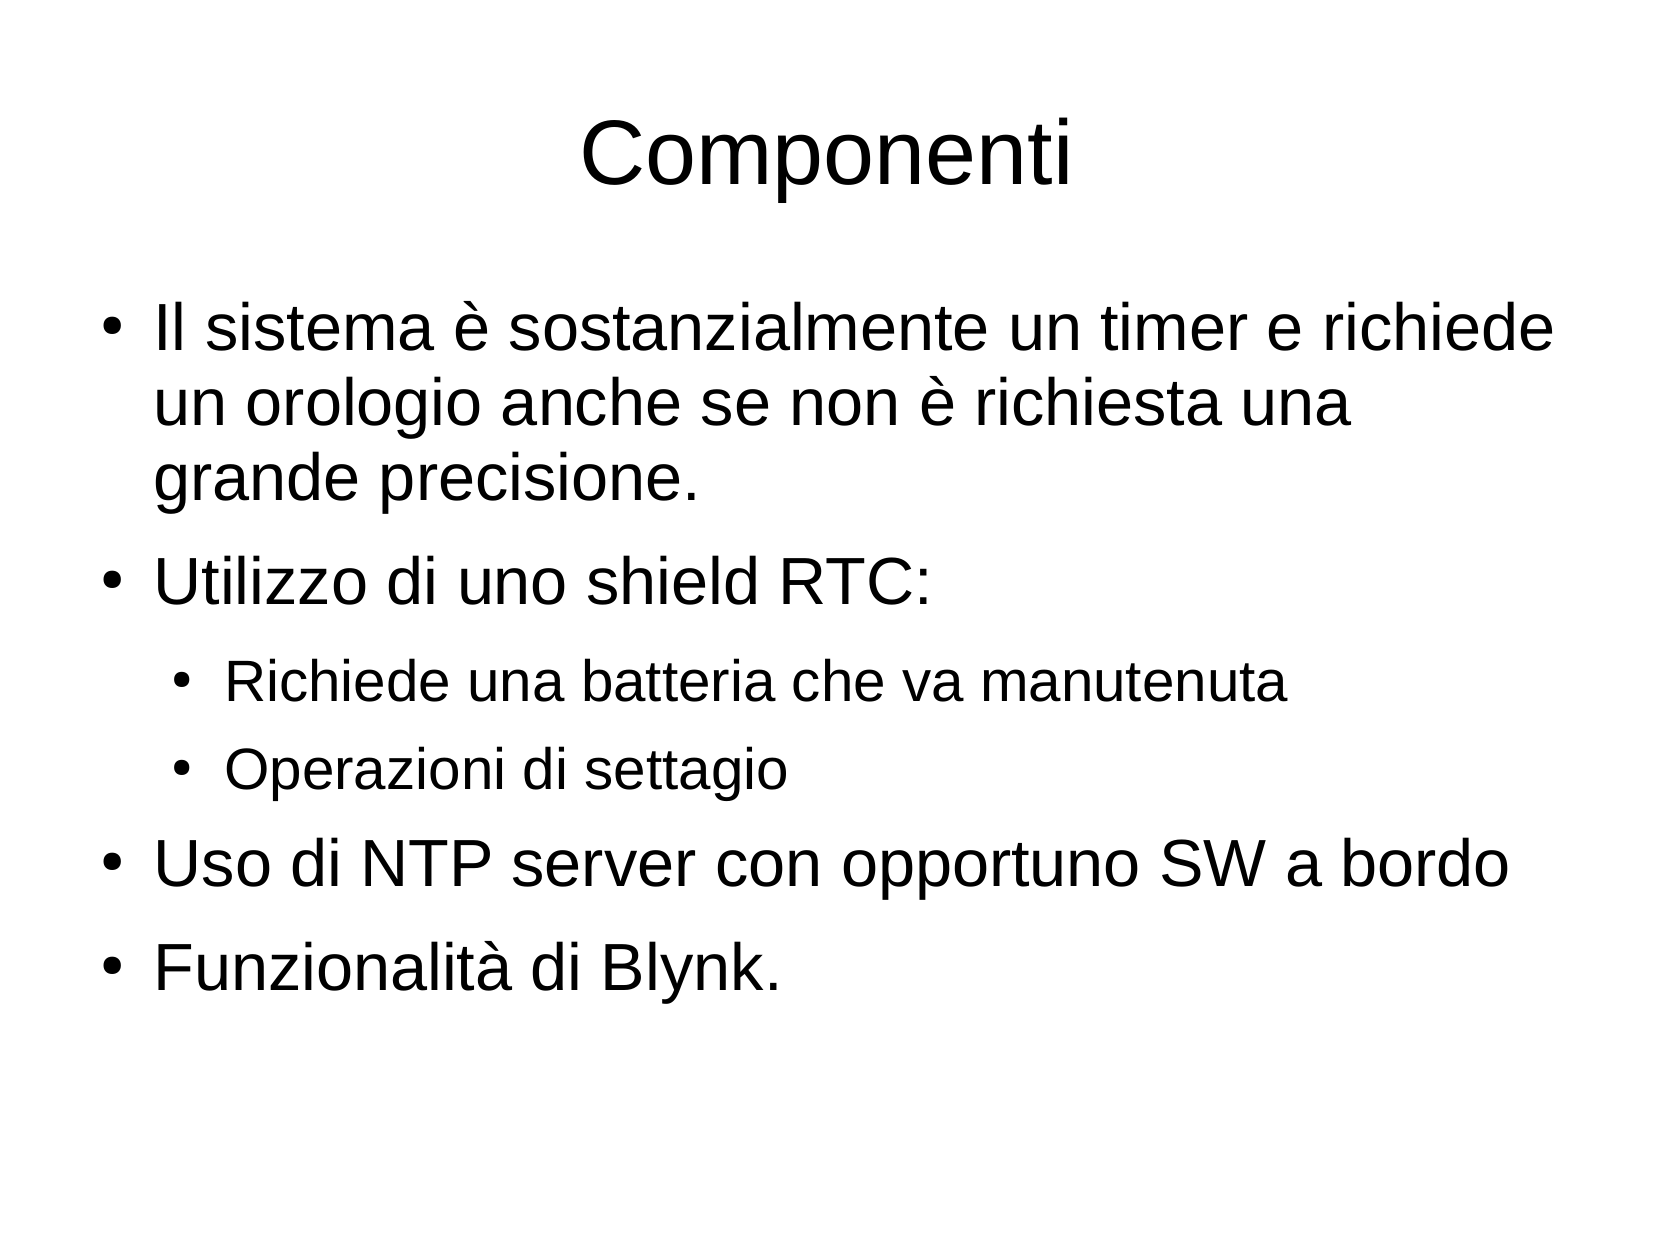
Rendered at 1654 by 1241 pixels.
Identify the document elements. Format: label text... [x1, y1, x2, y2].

list Il sistema è sostanzialmente un timer e richiede un orologio anche se non è richiesta una grande precisione. Utilizzo di uno shield RTC: Richiede una batteria che va manutenuta Operazioni di settagio Uso di NTP server con opportuno SW a bordo Funzionalità di Blynk. [82, 290, 1571, 1109]
title Componenti [82, 49, 1571, 257]
